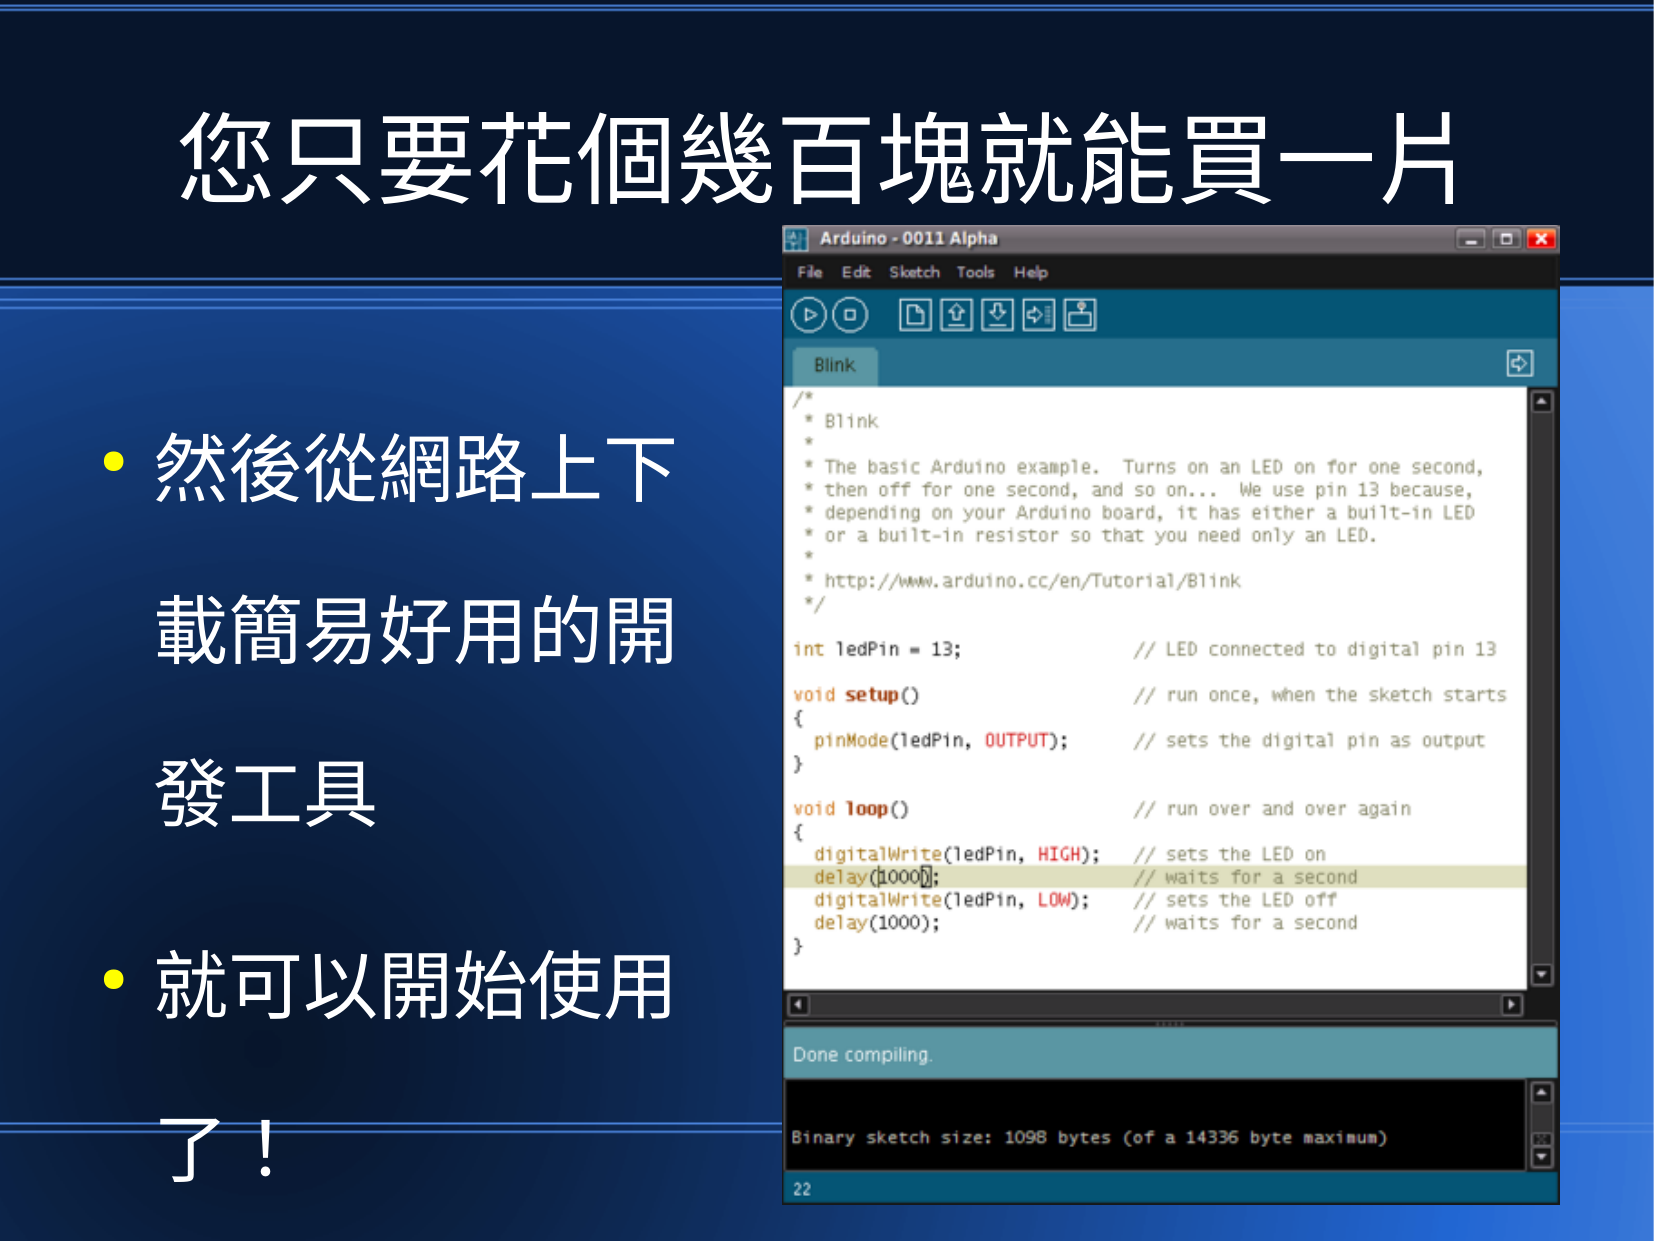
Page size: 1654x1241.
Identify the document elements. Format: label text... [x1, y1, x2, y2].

picture [0, 0, 1654, 1241]
title 您只要花個幾百塊就能買一片 [82, 49, 1571, 257]
list 然後從網路上下載簡易好用的開發工具 就可以開始使用了！ [82, 355, 697, 1241]
